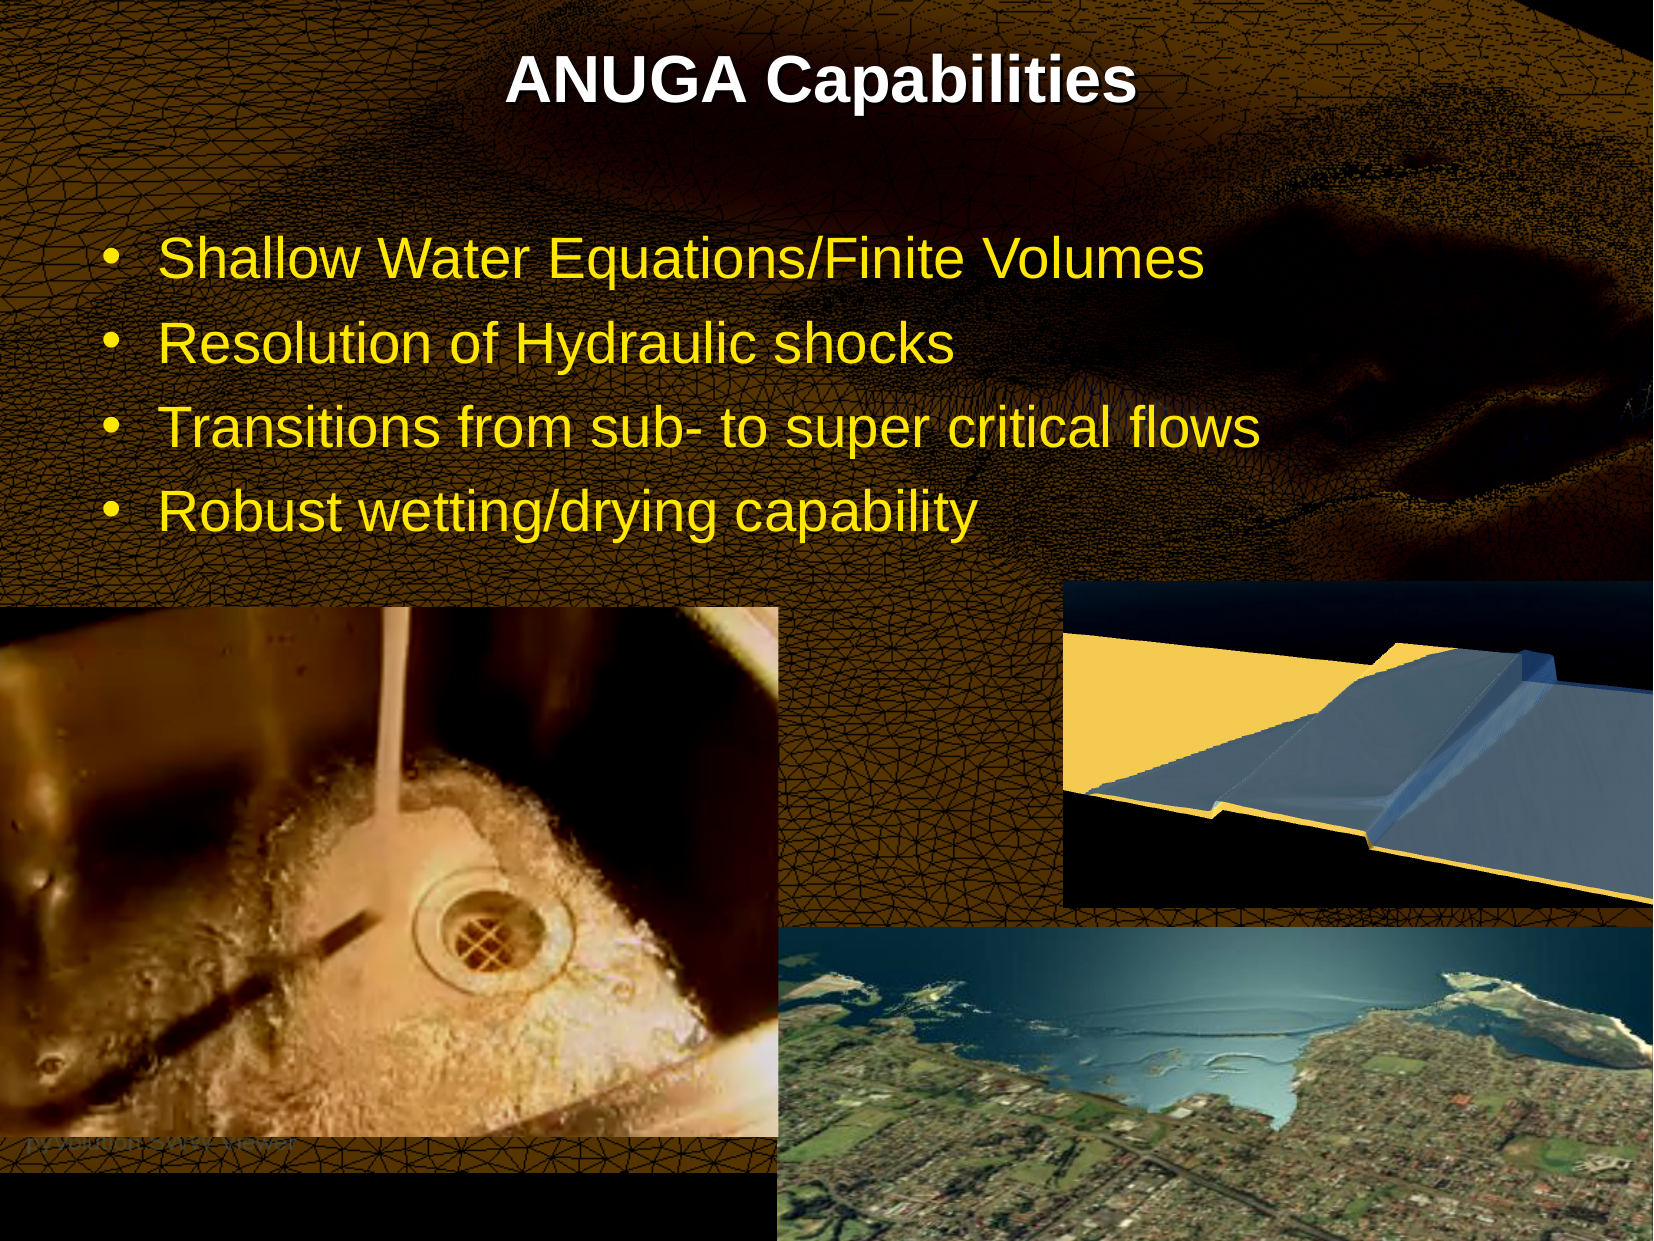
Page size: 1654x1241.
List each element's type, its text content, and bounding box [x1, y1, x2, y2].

picture [0, 0, 1653, 1241]
text_box ANUGA Capabilities [119, 0, 1525, 152]
text_box Shallow Water Equations/Finite Volumes Resolution of Hydraulic shocks Transitions from sub- to super critical flows Robust wetting/drying capability [86, 212, 1492, 1047]
